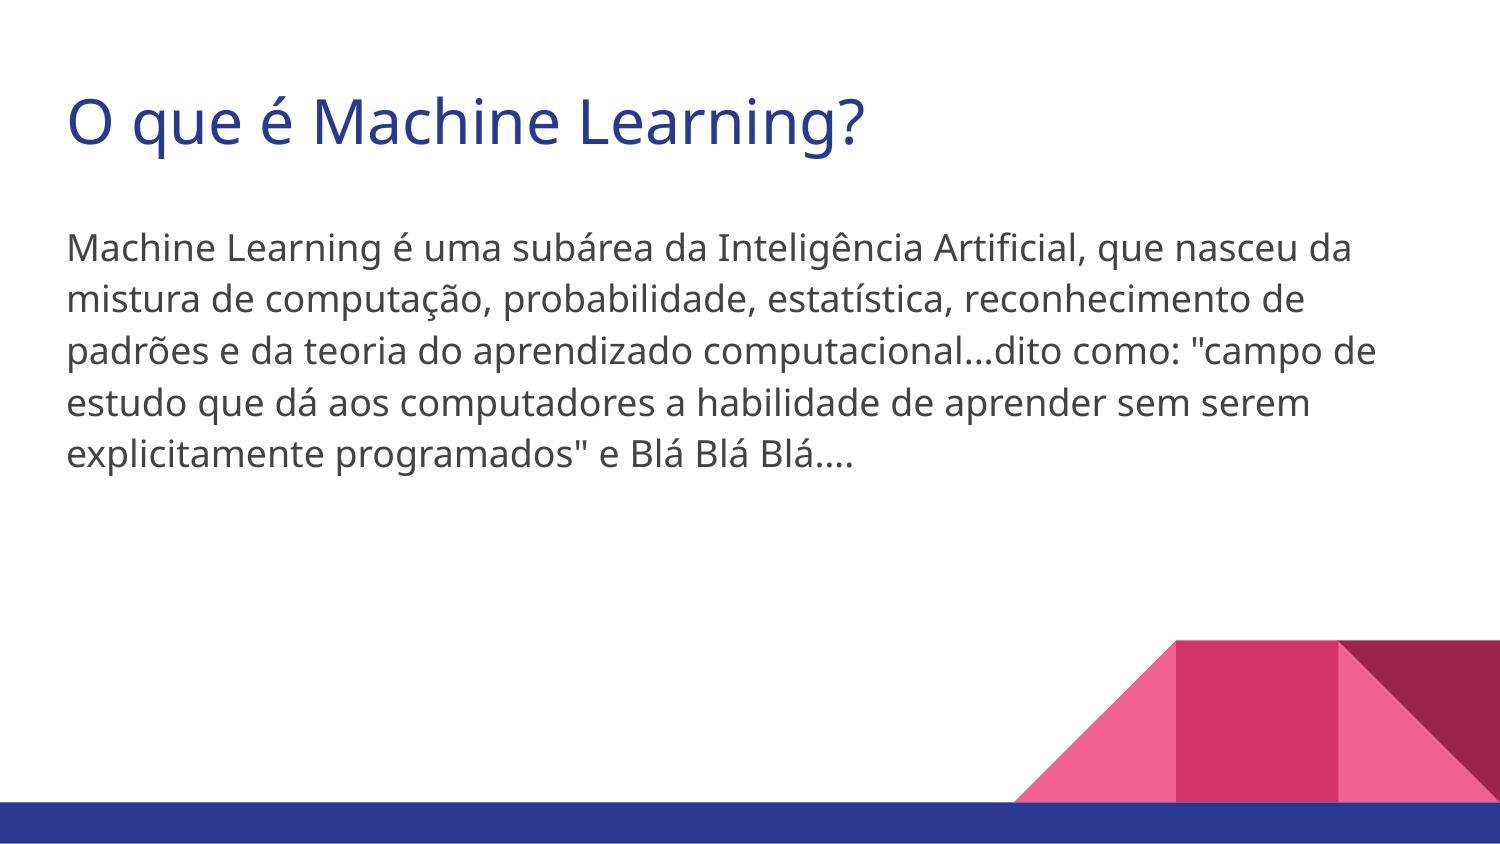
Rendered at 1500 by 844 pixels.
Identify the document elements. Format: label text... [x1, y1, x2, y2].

title O que é Machine Learning? [51, 67, 1449, 167]
list Machine Learning é uma subárea da Inteligência Artificial, que nasceu da mistura de computação, probabilidade, estatística, reconhecimento de padrões e da teoria do aprendizado computacional...dito como: "campo de estudo que dá aos computadores a habilidade de aprender sem serem explicitamente programados" e Blá Blá Blá…. [51, 201, 1449, 750]
